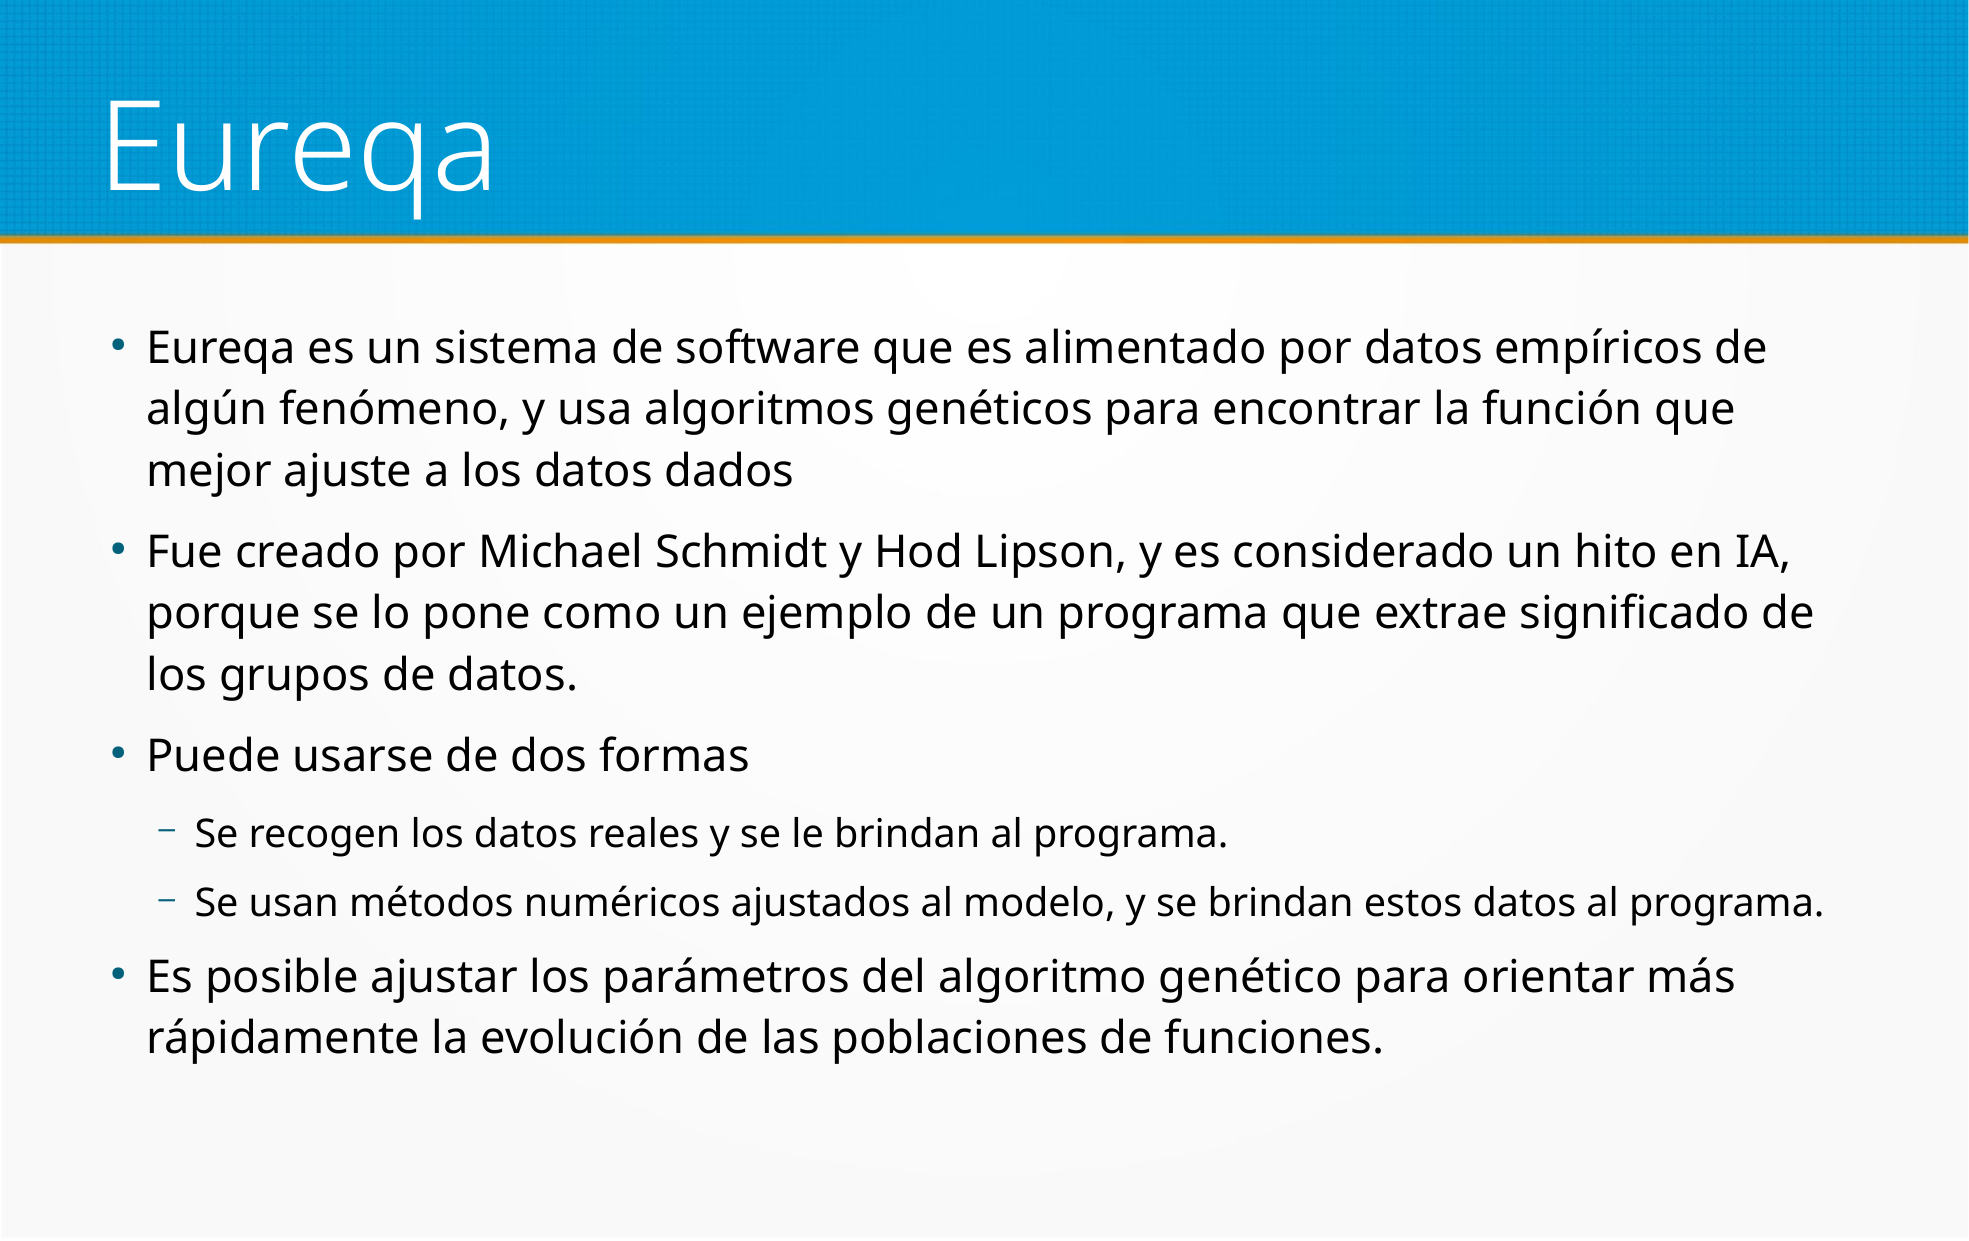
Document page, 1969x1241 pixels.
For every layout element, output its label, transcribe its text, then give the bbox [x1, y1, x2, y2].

title Eureqa [98, 19, 1870, 227]
picture [0, 233, 1969, 1241]
list Eureqa es un sistema de software que es alimentado por datos empíricos de algún fenómeno, y usa algoritmos genéticos para encontrar la función que mejor ajuste a los datos dados Fue creado por Michael Schmidt y Hod Lipson, y es considerado un hito en IA, porque se lo pone como un ejemplo de un programa que extrae significado de los grupos de datos. Puede usarse de dos formas Se recogen los datos reales y se le brindan al programa. Se usan métodos numéricos ajustados al modelo, y se brindan estos datos al programa. Es posible ajustar los parámetros del algoritmo genético para orientar más rápidamente la evolución de las poblaciones de funciones. [98, 315, 1861, 1081]
